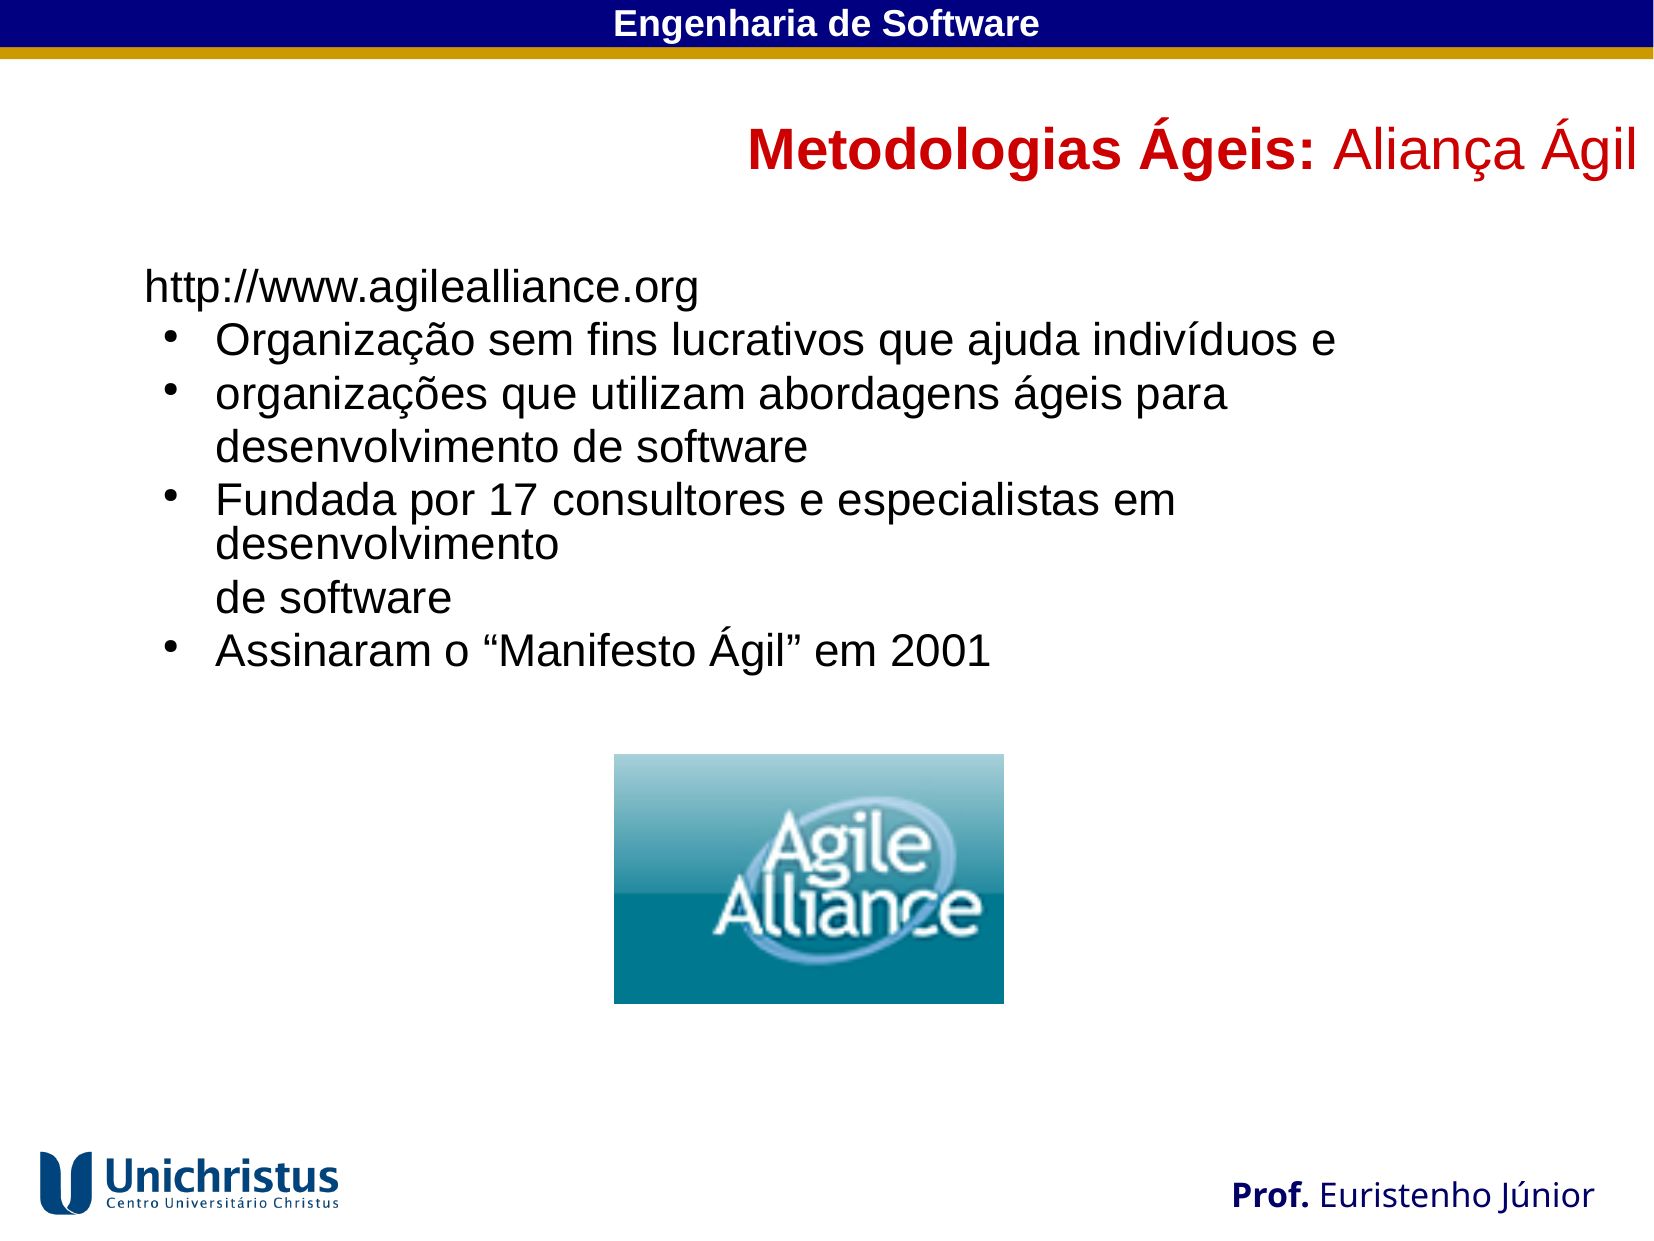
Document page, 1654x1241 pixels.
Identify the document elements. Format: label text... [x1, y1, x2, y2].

text_box Engenharia de Software [0, 0, 1654, 48]
text_box Prof. Euristenho Júnior [1216, 1163, 1654, 1224]
text_box Metodologias Ágeis: Aliança Ágil [732, 109, 1654, 189]
text_box [0, 48, 1654, 60]
picture [614, 754, 1004, 1004]
text_box http://www.agilealliance.org Organização sem fins lucrativos que ajuda indivíduos e organizações que utilizam abordagens ágeis para desenvolvimento de software Fundada por 17 consultores e especialistas em desenvolvimento de software Assinaram o “Manifesto Ágil” em 2001 [129, 259, 1541, 668]
picture [35, 1148, 343, 1217]
